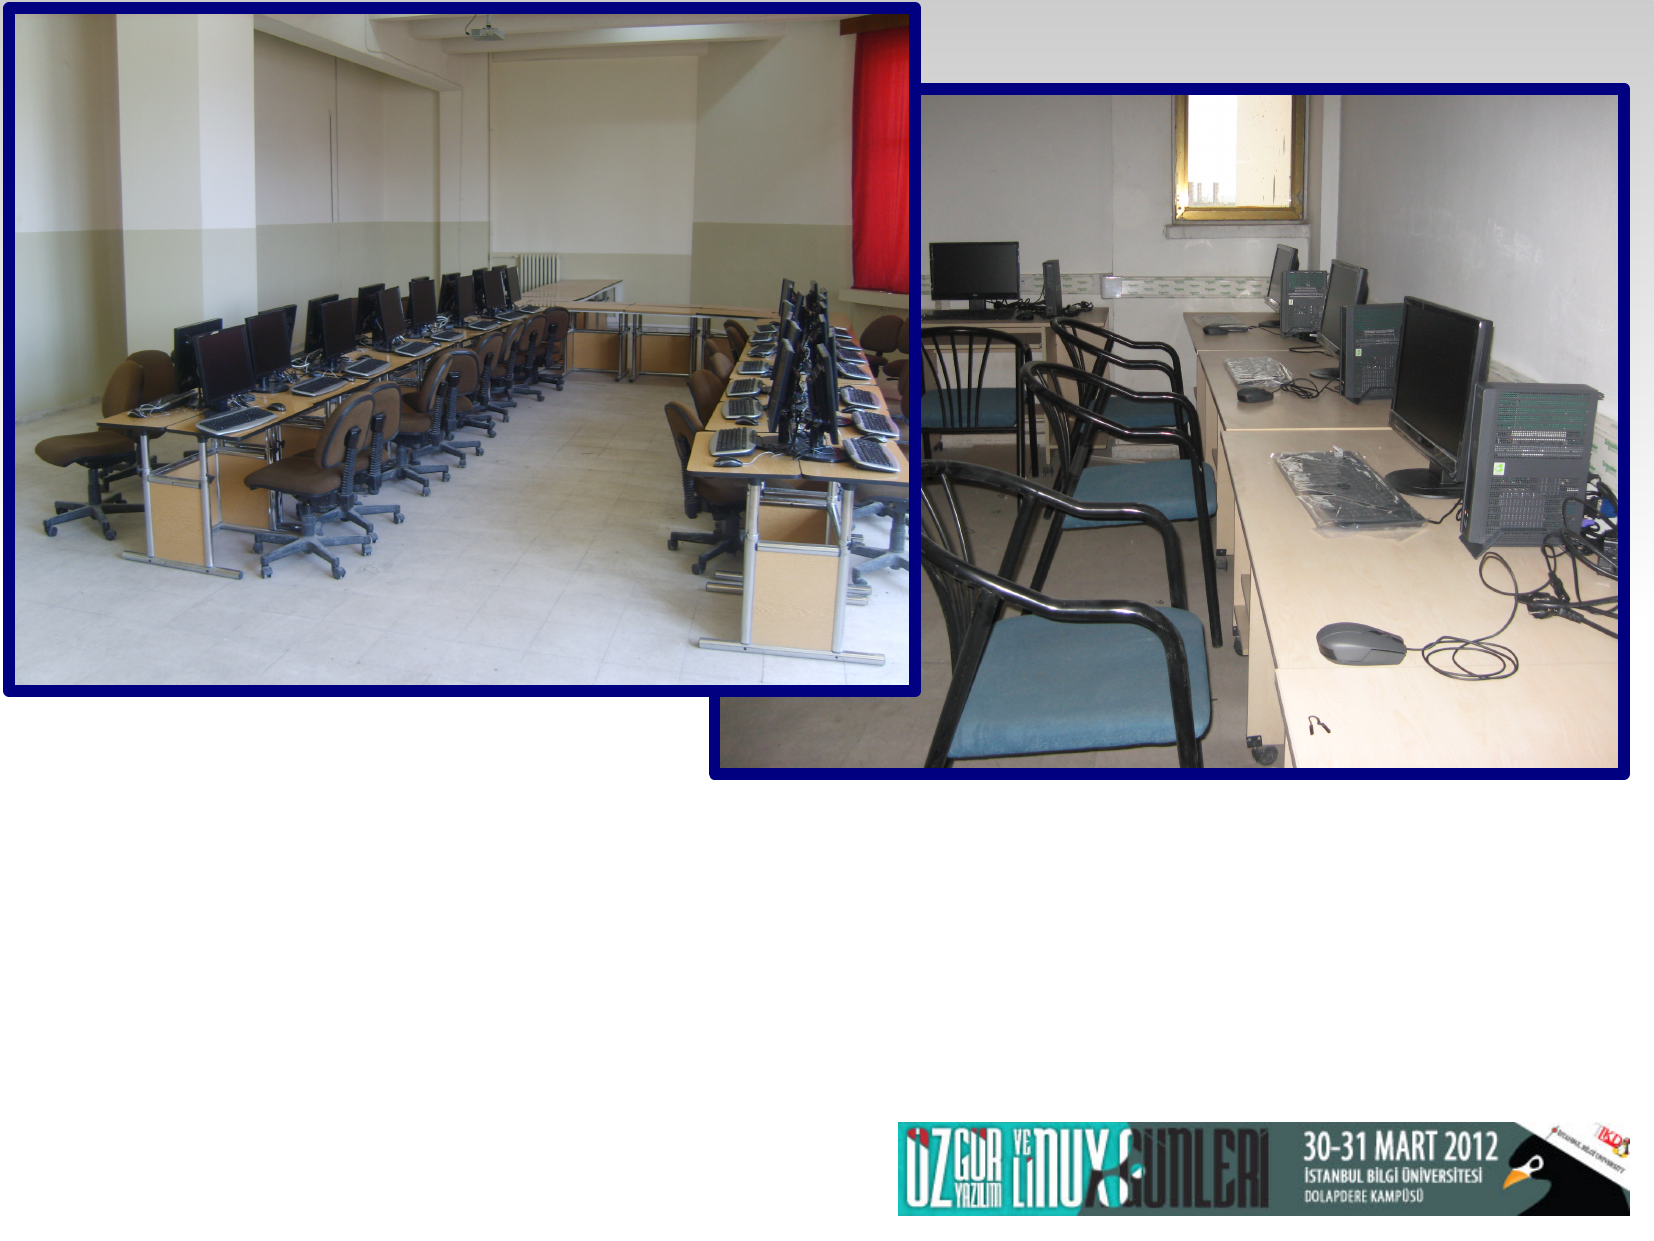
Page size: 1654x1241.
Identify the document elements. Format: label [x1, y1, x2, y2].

picture [15, 14, 910, 686]
picture [720, 94, 1619, 768]
picture [898, 1122, 1630, 1216]
